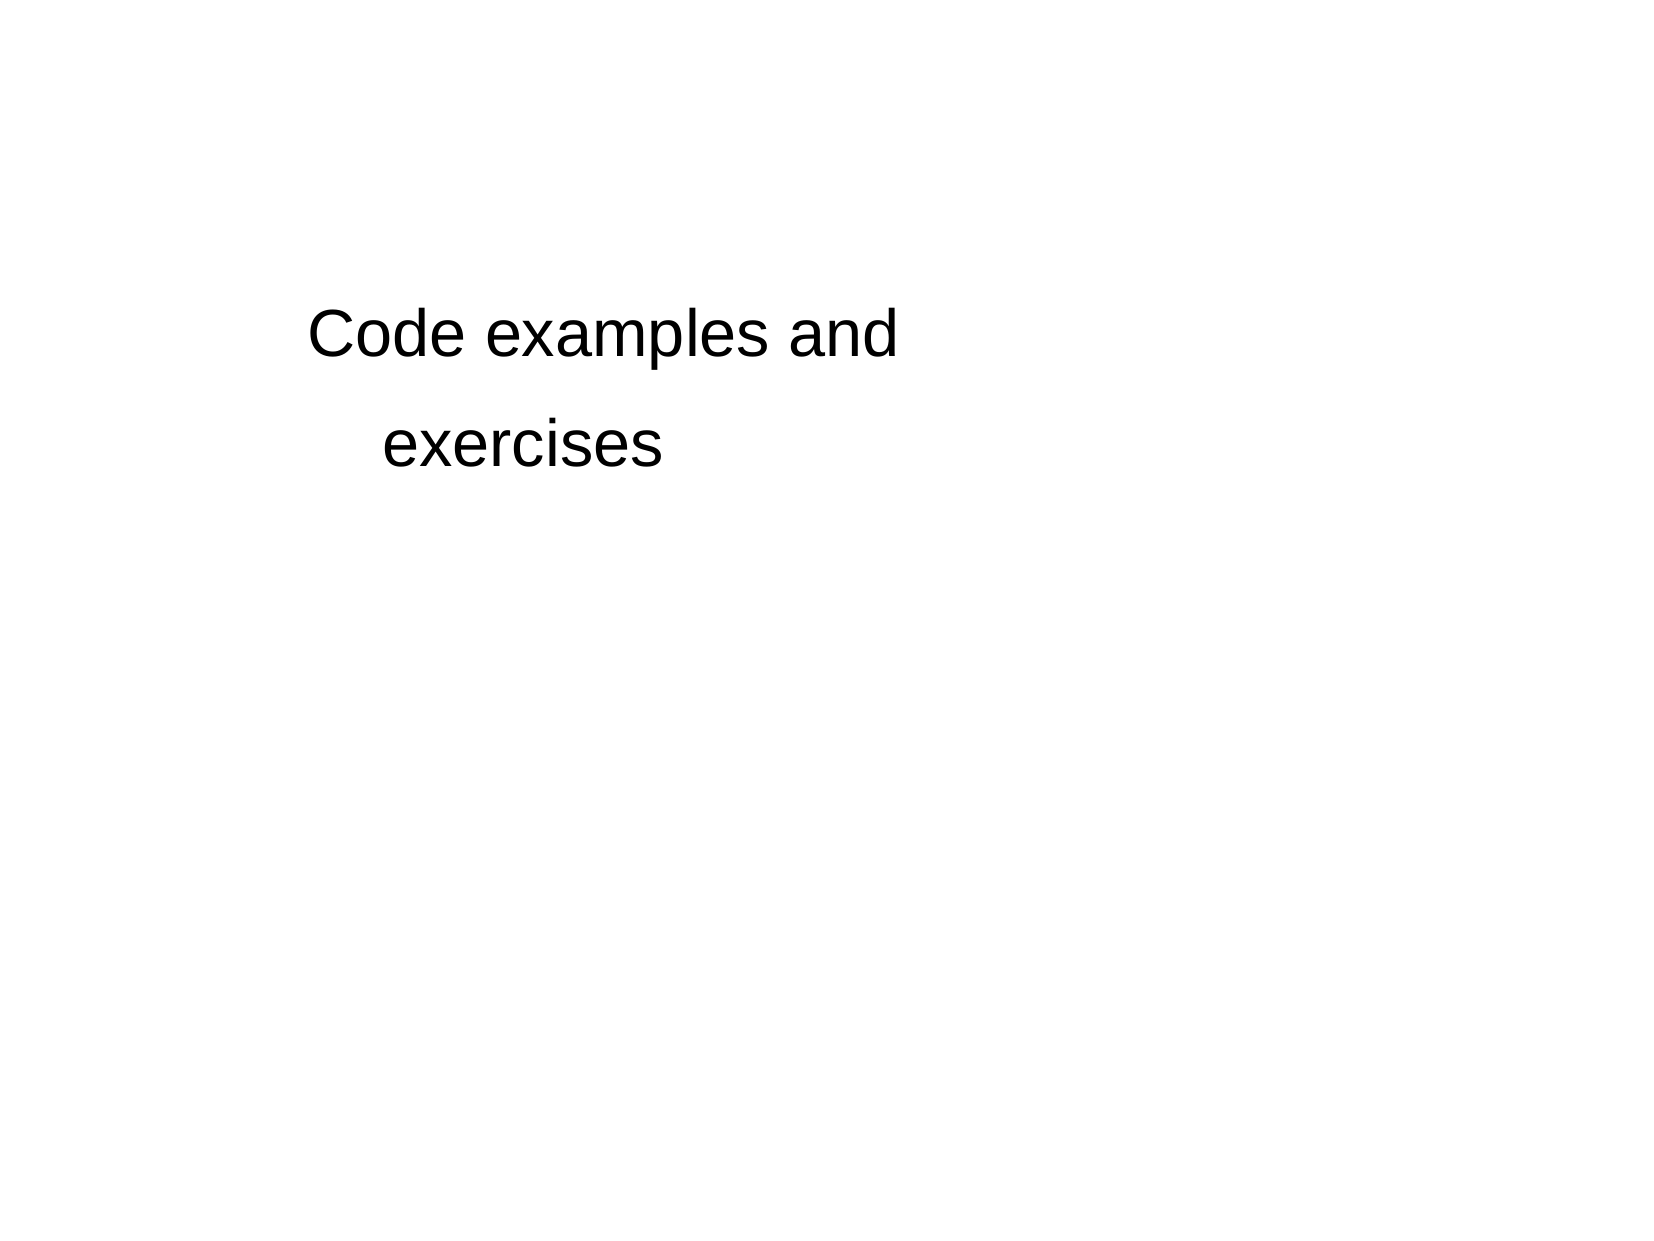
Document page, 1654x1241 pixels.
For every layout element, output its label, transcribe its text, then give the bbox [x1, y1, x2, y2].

list Code examples and exercises [82, 290, 1571, 1010]
